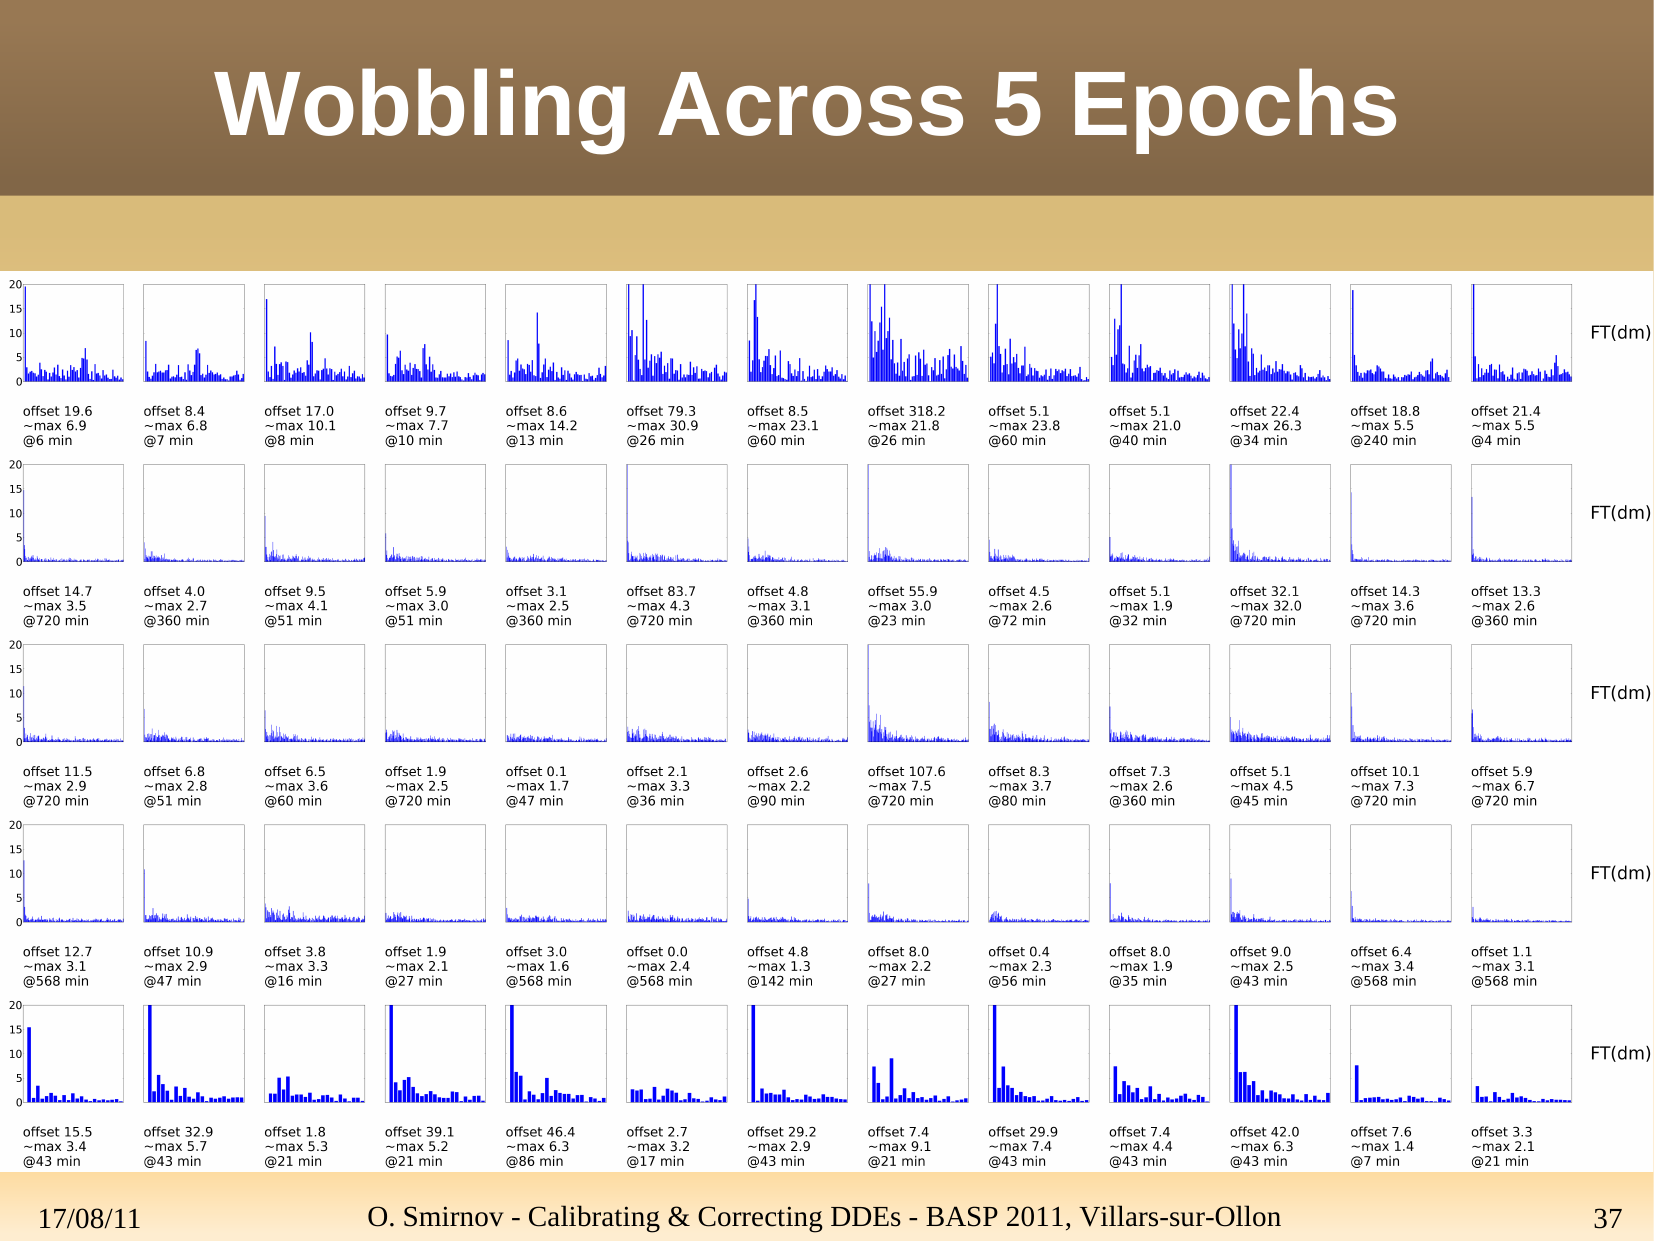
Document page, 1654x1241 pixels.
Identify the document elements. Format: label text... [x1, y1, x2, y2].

title Wobbling Across 5 Epochs [76, 7, 1565, 200]
picture [0, 0, 1654, 1241]
